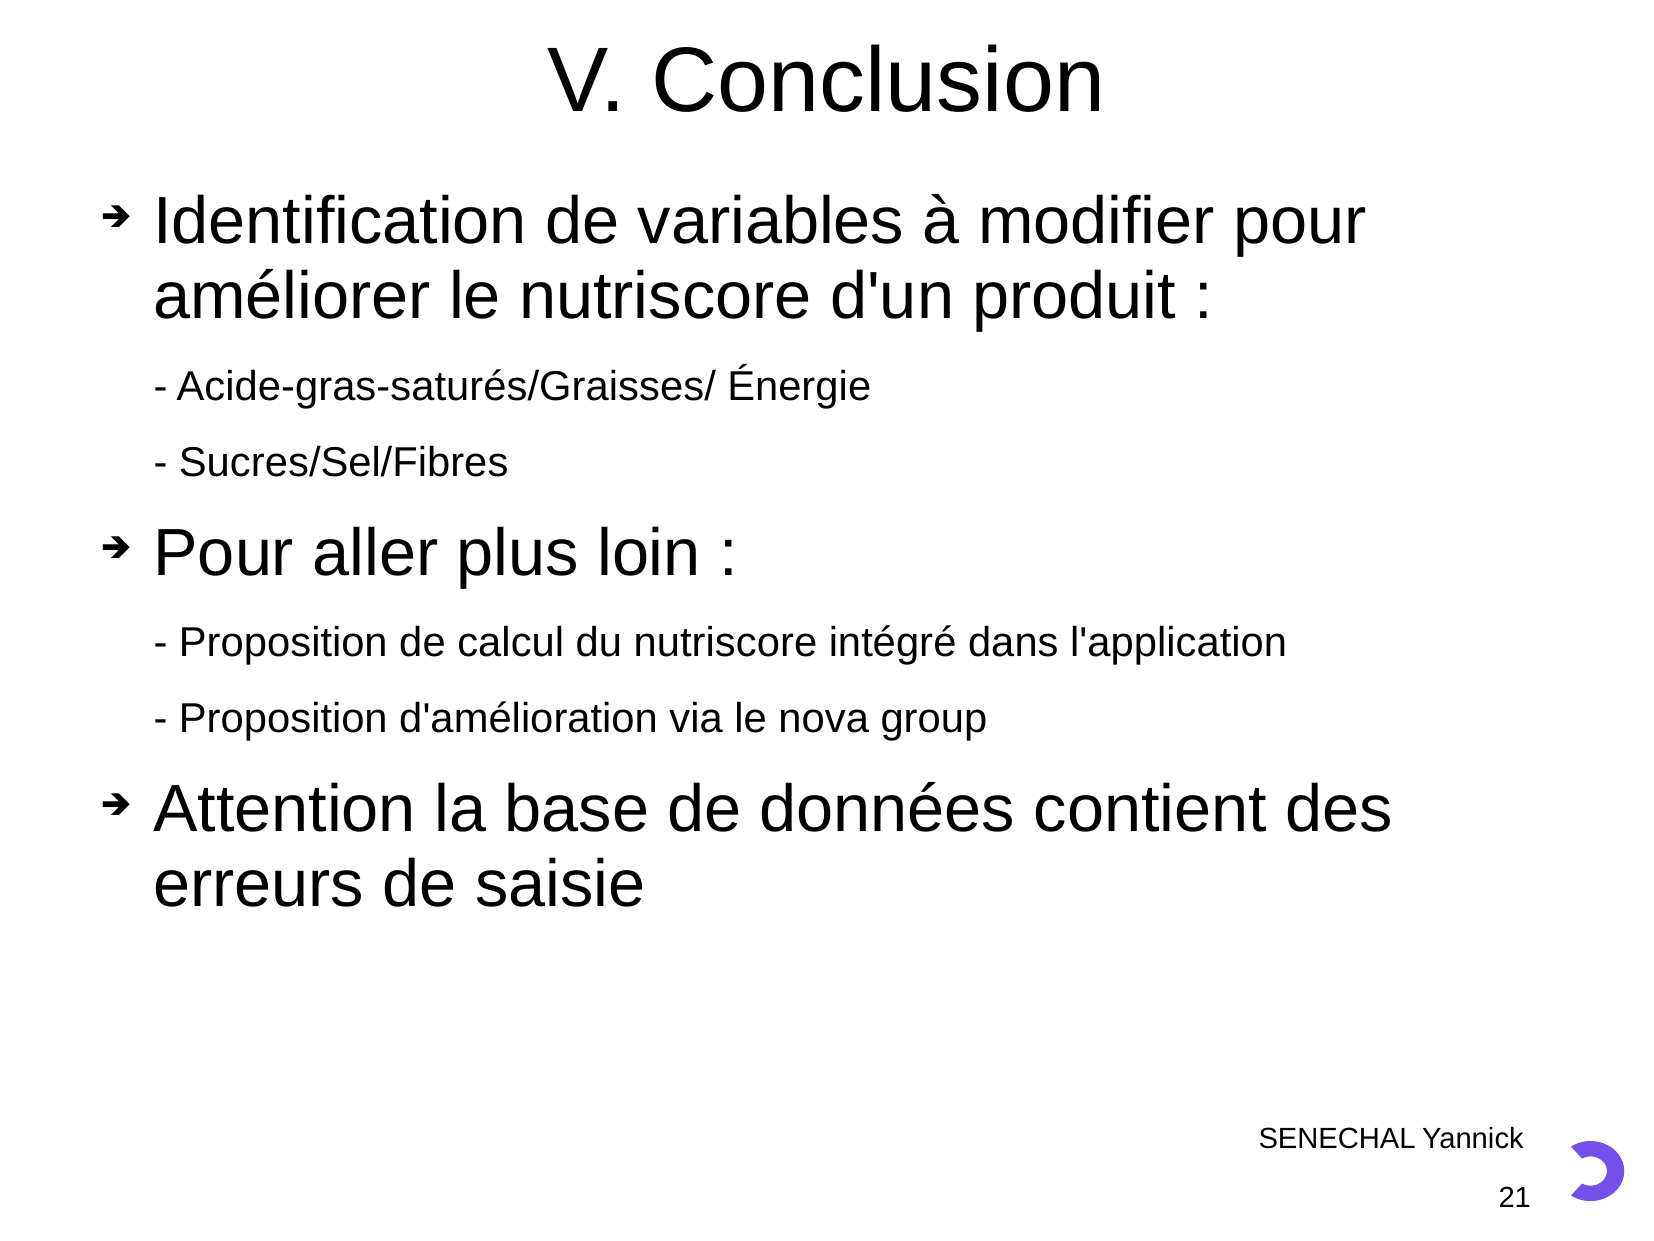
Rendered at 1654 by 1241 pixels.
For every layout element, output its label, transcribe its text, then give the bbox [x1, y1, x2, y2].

title V. Conclusion [82, 0, 1571, 183]
list Identification de variables à modifier pour améliorer le nutriscore d'un produit : - Acide-gras-saturés/Graisses/ Énergie - Sucres/Sel/Fibres Pour aller plus loin : - Proposition de calcul du nutriscore intégré dans l'application - Proposition d'amélioration via le nova group Attention la base de données contient des erreurs de saisie [82, 183, 1571, 1002]
picture [1539, 1125, 1642, 1217]
